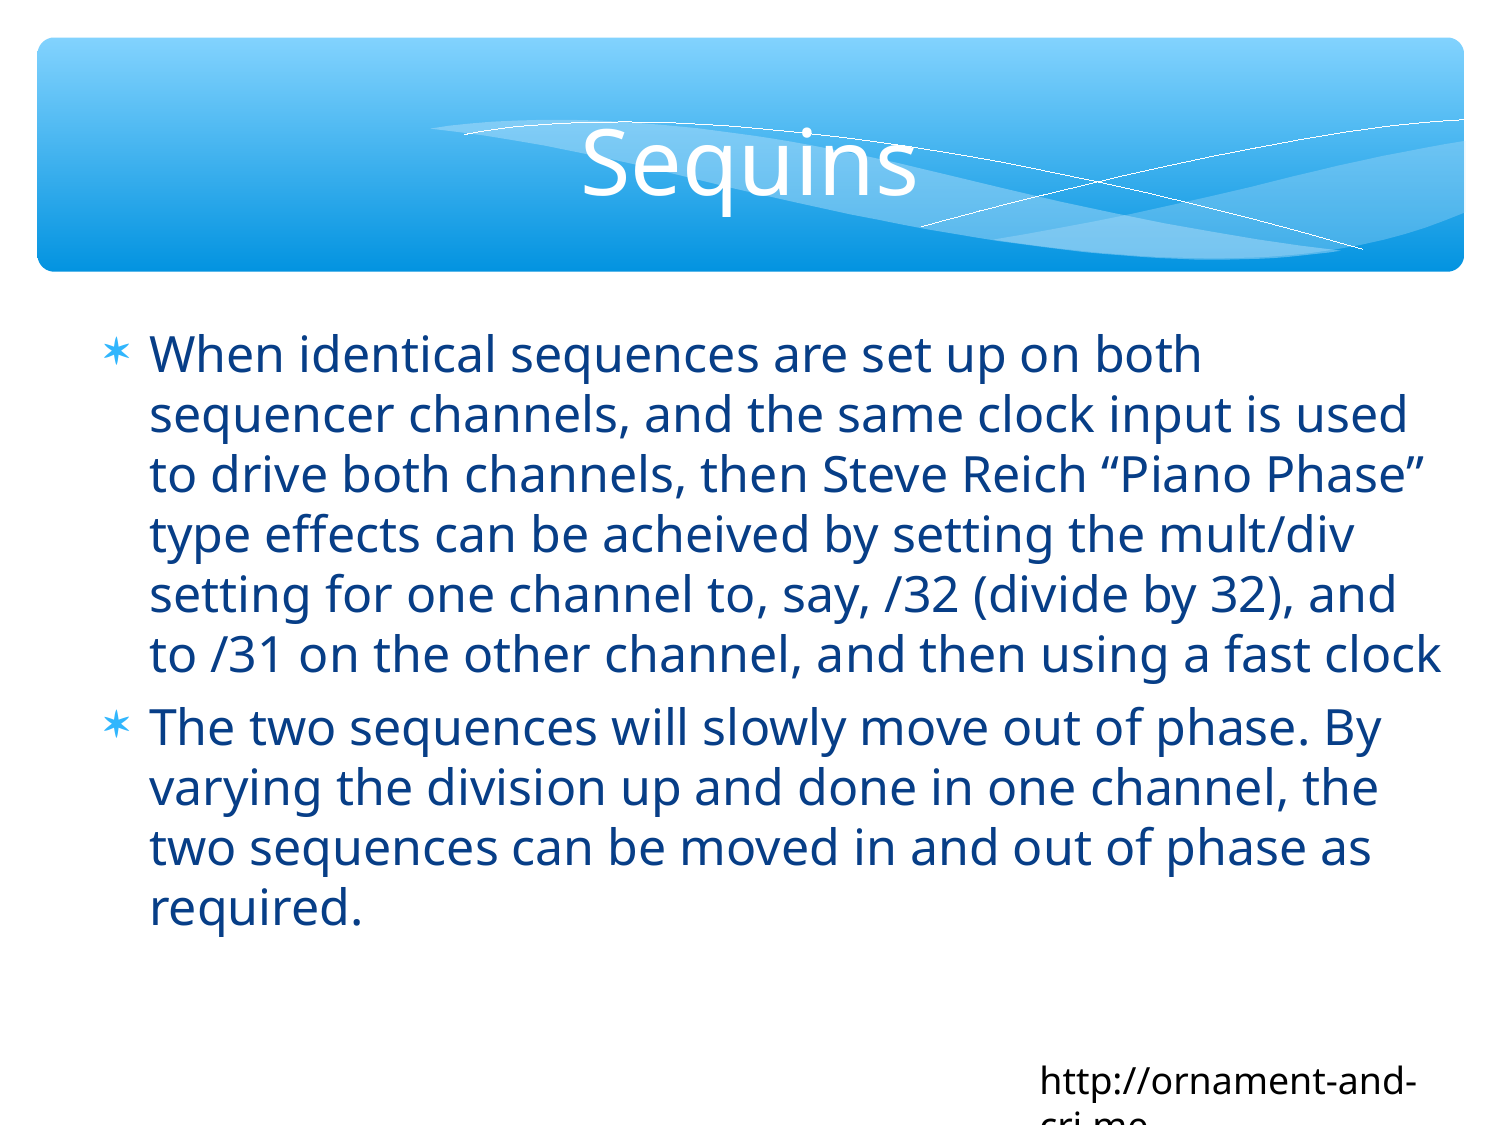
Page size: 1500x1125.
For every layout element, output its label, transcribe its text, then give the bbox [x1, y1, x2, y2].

list When identical sequences are set up on both sequencer channels, and the same clock input is used to drive both channels, then Steve Reich “Piano Phase” type effects can be acheived by setting the mult/div setting for one channel to, say, /32 (divide by 32), and to /31 on the other channel, and then using a fast clock The two sequences will slowly move out of phase. By varying the division up and done in one channel, the two sequences can be moved in and out of phase as required. [89, 314, 1471, 1051]
text_box http://ornament-and-cri.me [1024, 1050, 1486, 1110]
title Sequins [75, 40, 1426, 276]
